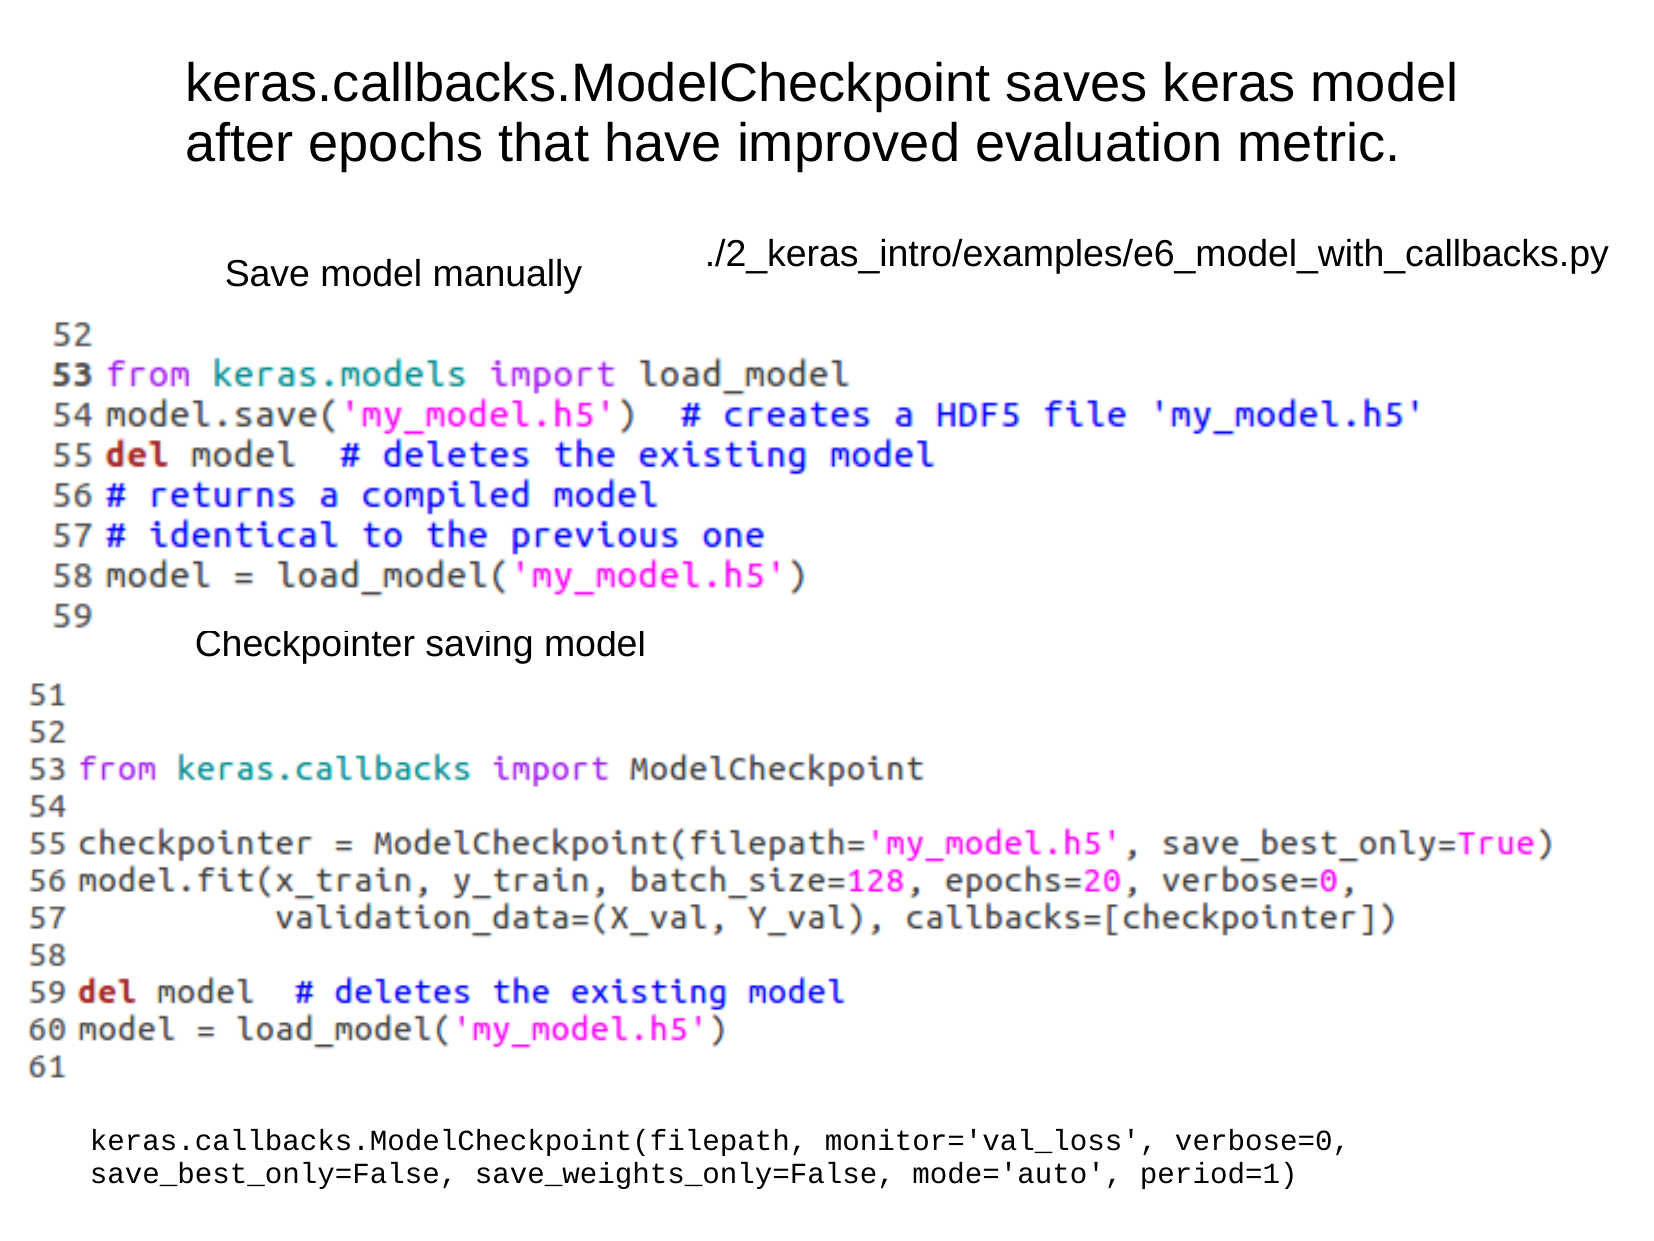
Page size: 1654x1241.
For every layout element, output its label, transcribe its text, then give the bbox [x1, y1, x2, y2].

picture [45, 311, 1461, 631]
text_box keras.callbacks.ModelCheckpoint(filepath, monitor='val_loss', verbose=0, save_best_only=False, save_weights_only=False, mode='auto', period=1) [75, 1119, 1366, 1201]
text_box ./2_keras_intro/examples/e6_model_with_callbacks.py [690, 225, 1654, 324]
text_box Save model manually [210, 245, 646, 302]
text_box Checkpointer saving model [180, 631, 946, 675]
text_box keras.callbacks.ModelCheckpoint saves keras model after epochs that have improved evaluation metric. [135, 45, 1501, 302]
picture [22, 675, 1591, 1080]
